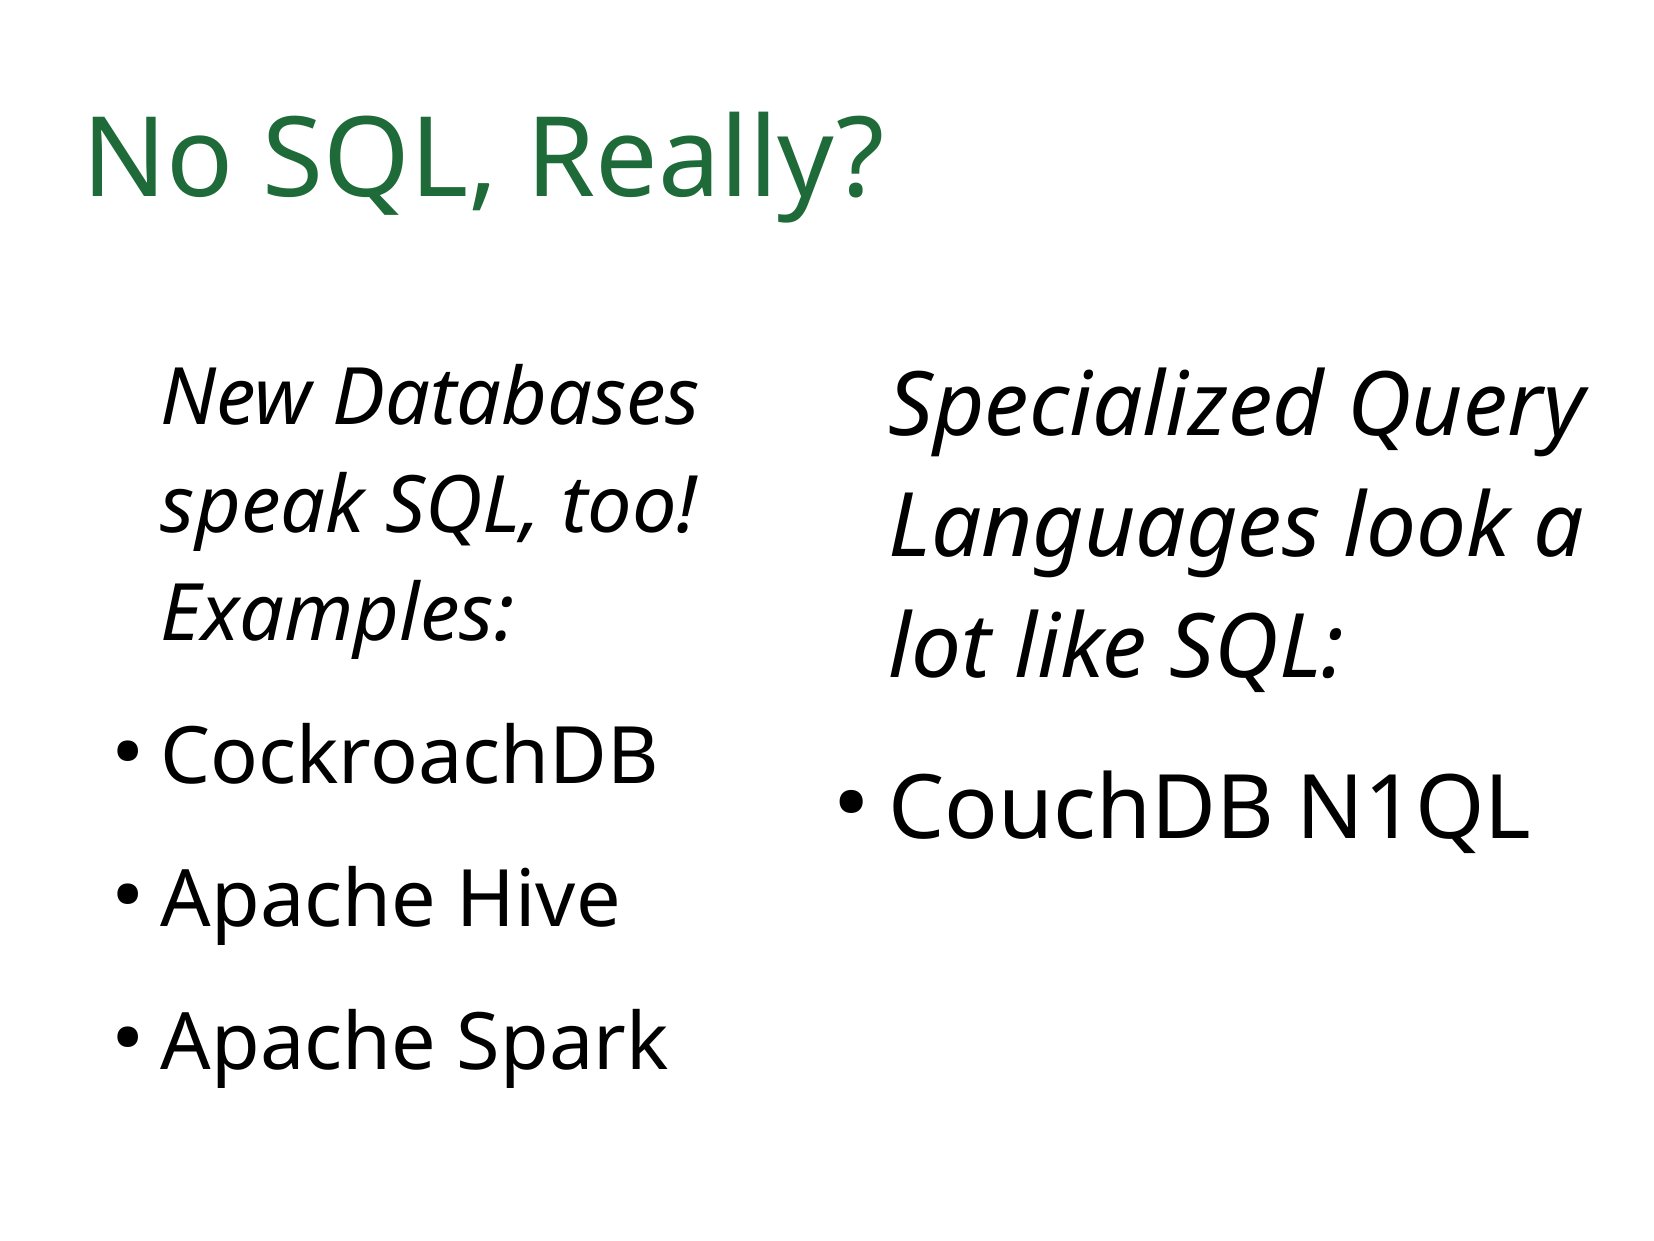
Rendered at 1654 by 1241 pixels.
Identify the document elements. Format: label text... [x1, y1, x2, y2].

list Specialized Query Languages look a lot like SQL: CouchDB N1QL [817, 339, 1591, 1006]
list New Databases speak SQL, too! Examples: CockroachDB Apache Hive Apache Spark [97, 339, 811, 1100]
title No SQL, Really? [82, 49, 1571, 257]
